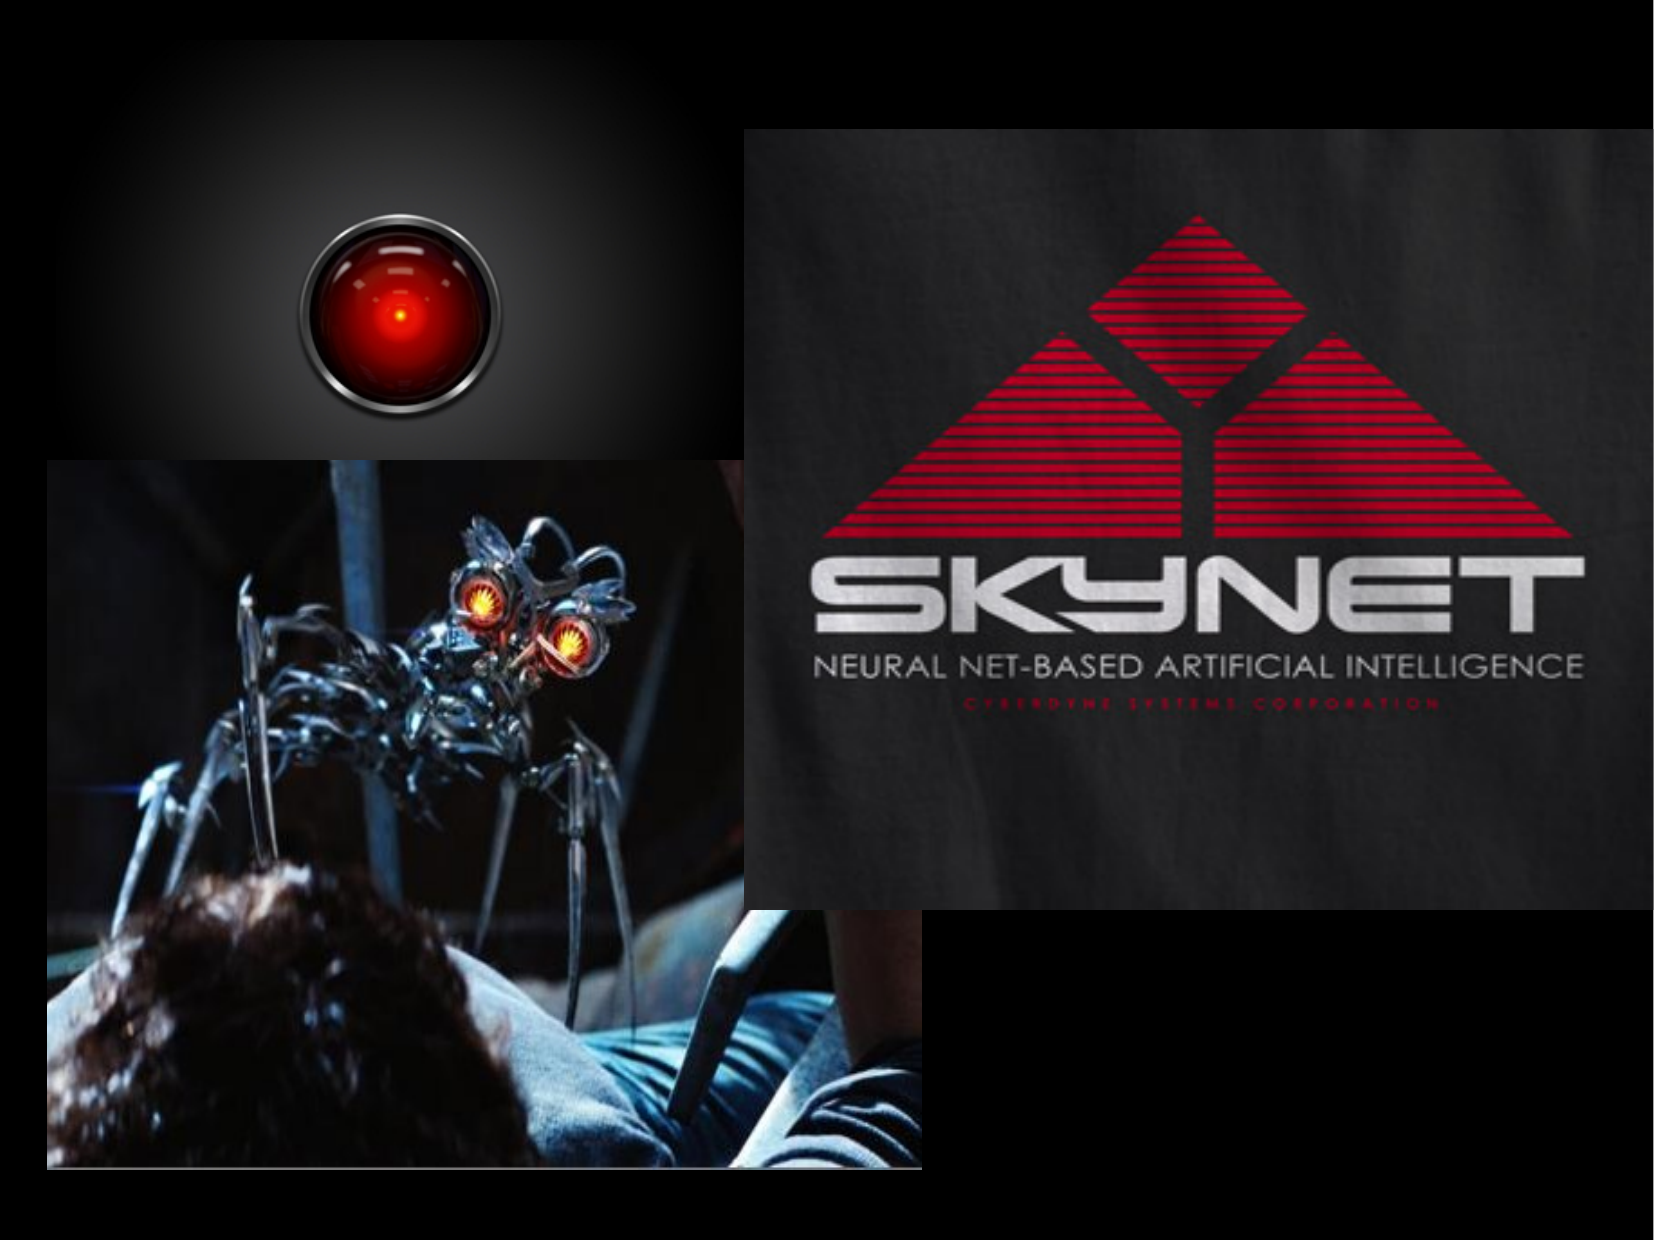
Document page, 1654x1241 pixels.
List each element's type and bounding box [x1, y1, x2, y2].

picture [47, 40, 1654, 1170]
